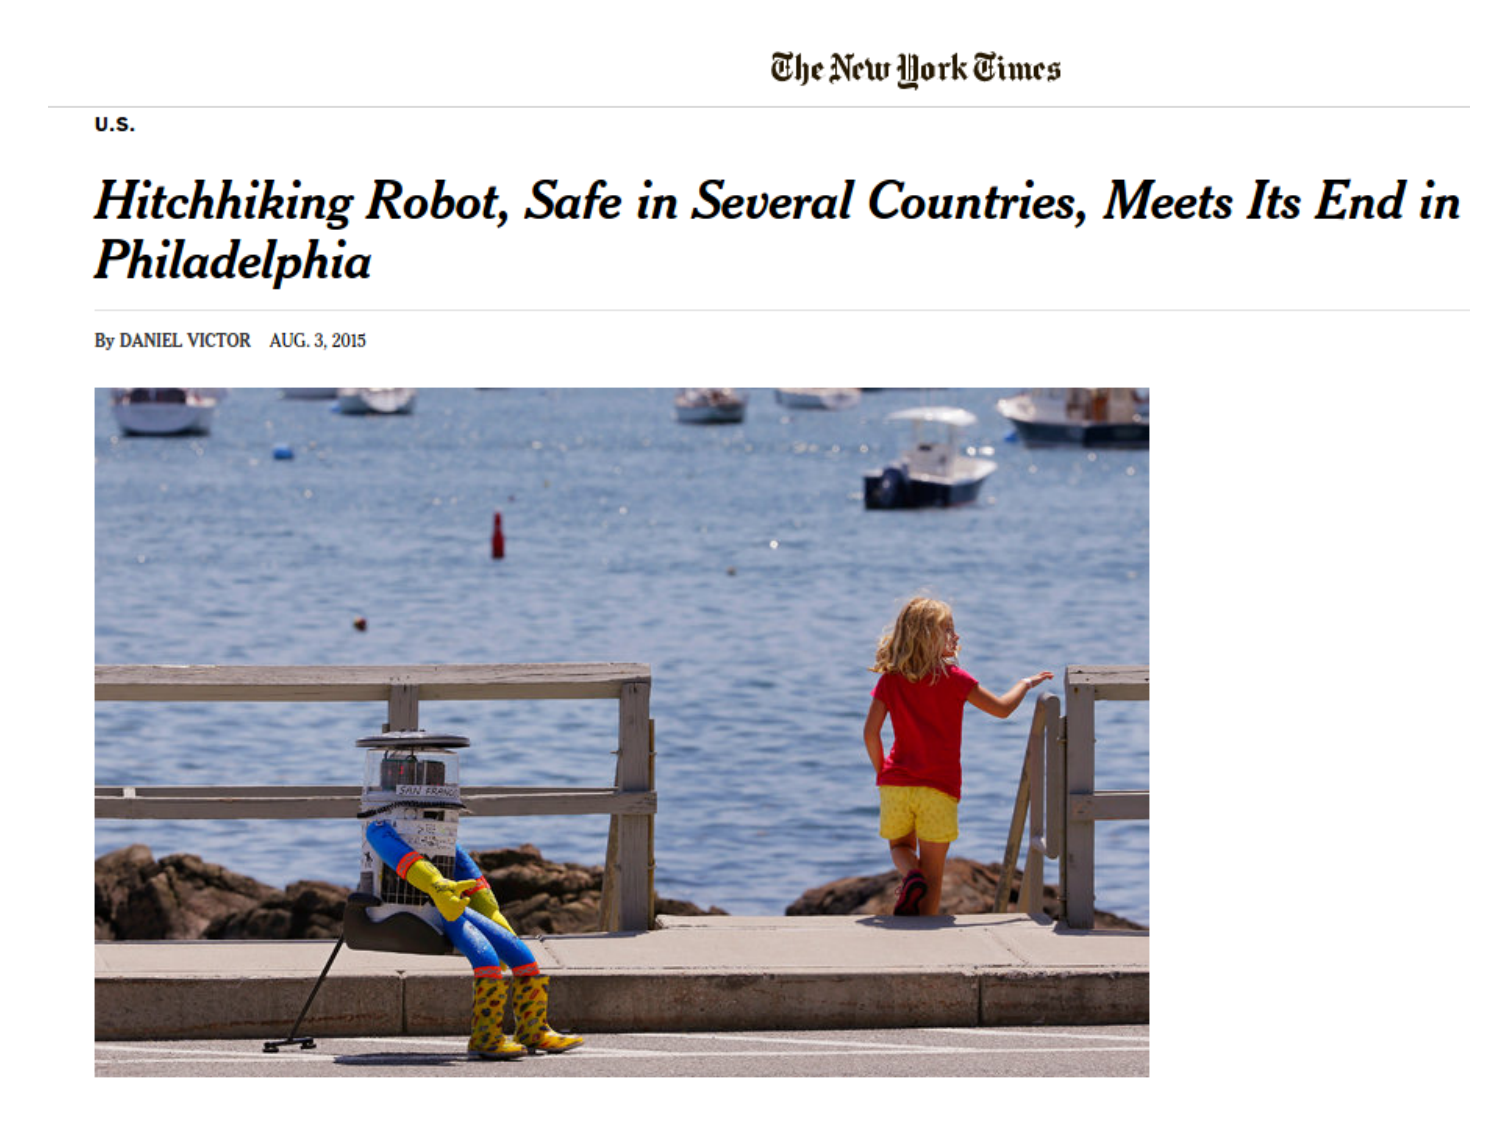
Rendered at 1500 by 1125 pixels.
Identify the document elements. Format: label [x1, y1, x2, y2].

picture [48, 47, 1470, 1087]
